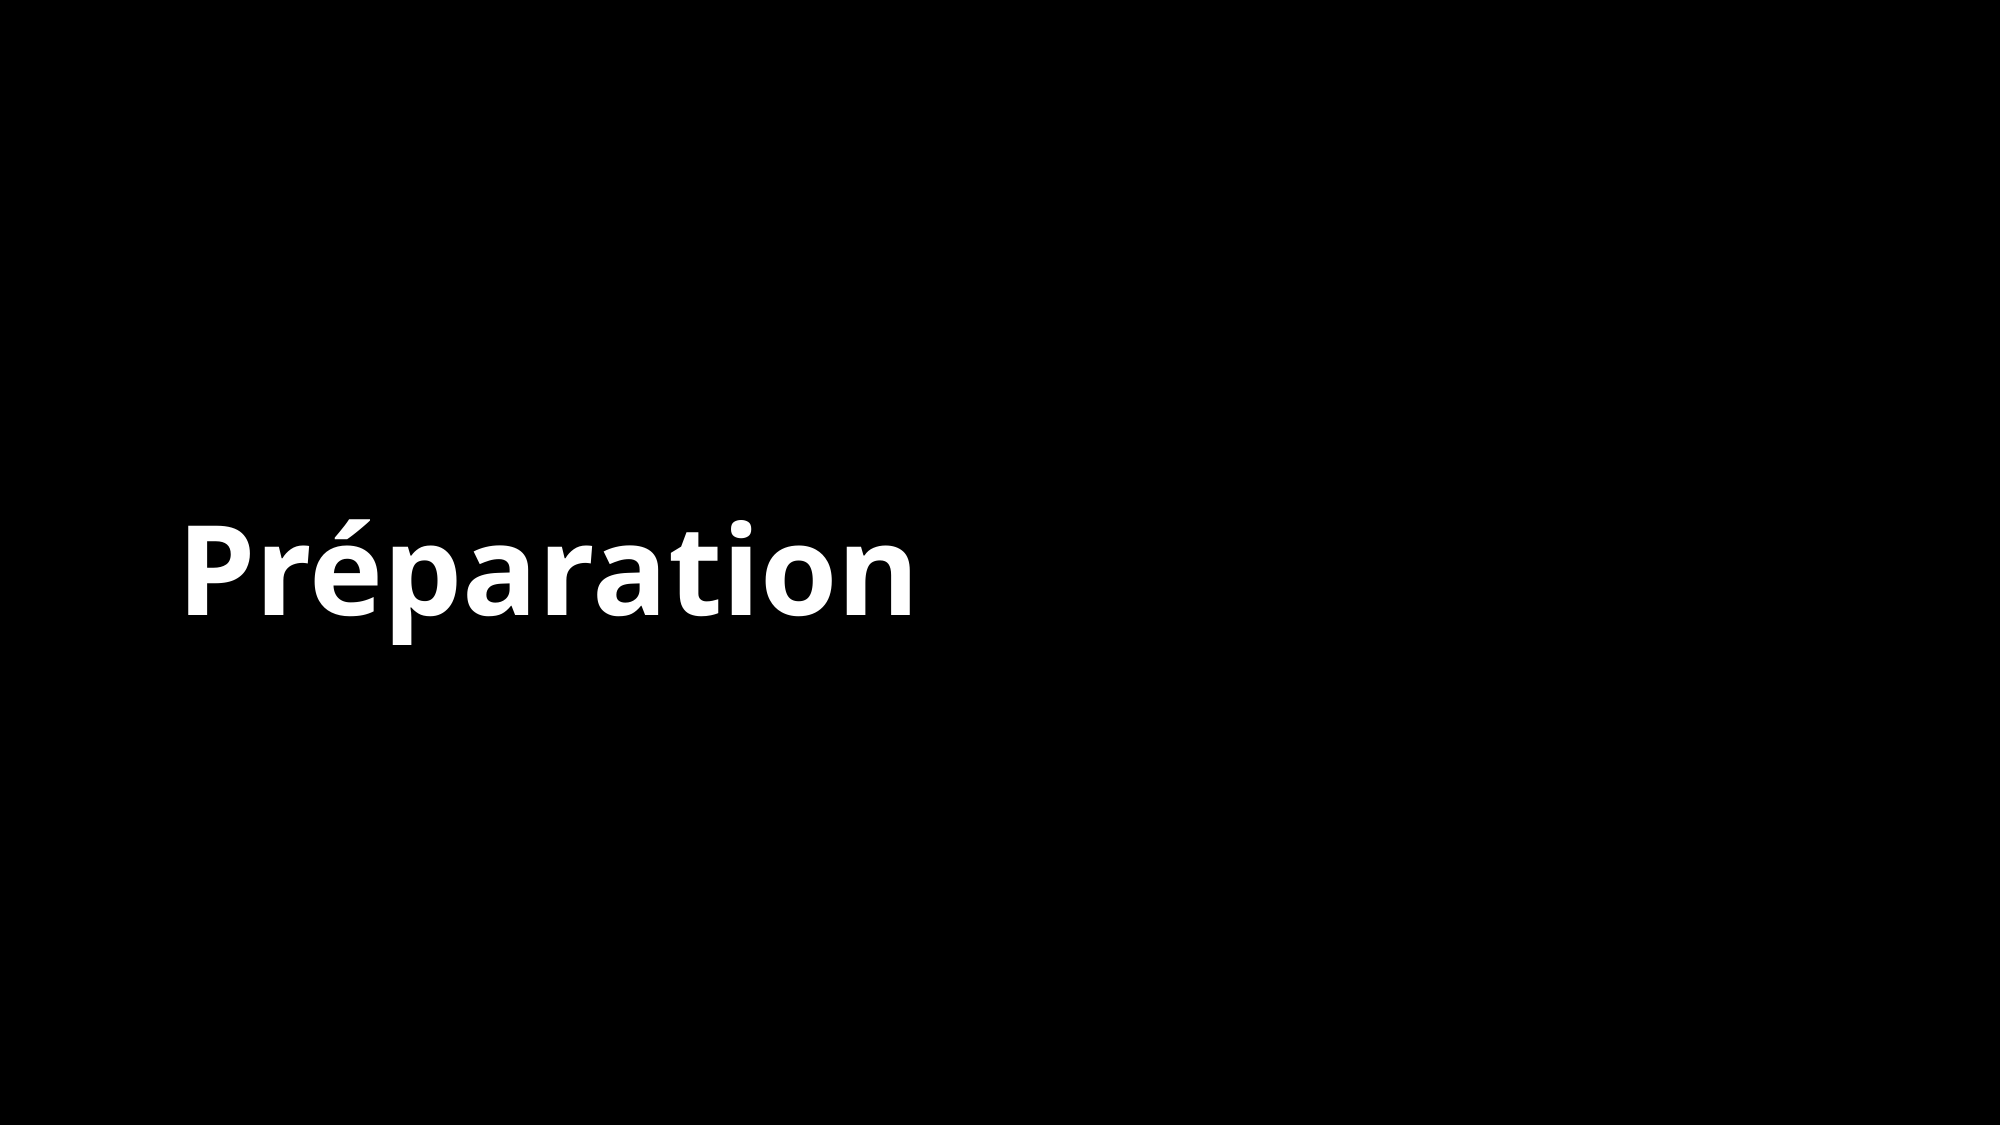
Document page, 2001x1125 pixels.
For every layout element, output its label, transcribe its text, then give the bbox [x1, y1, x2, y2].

text_box Préparation [0, 0, 2000, 1125]
